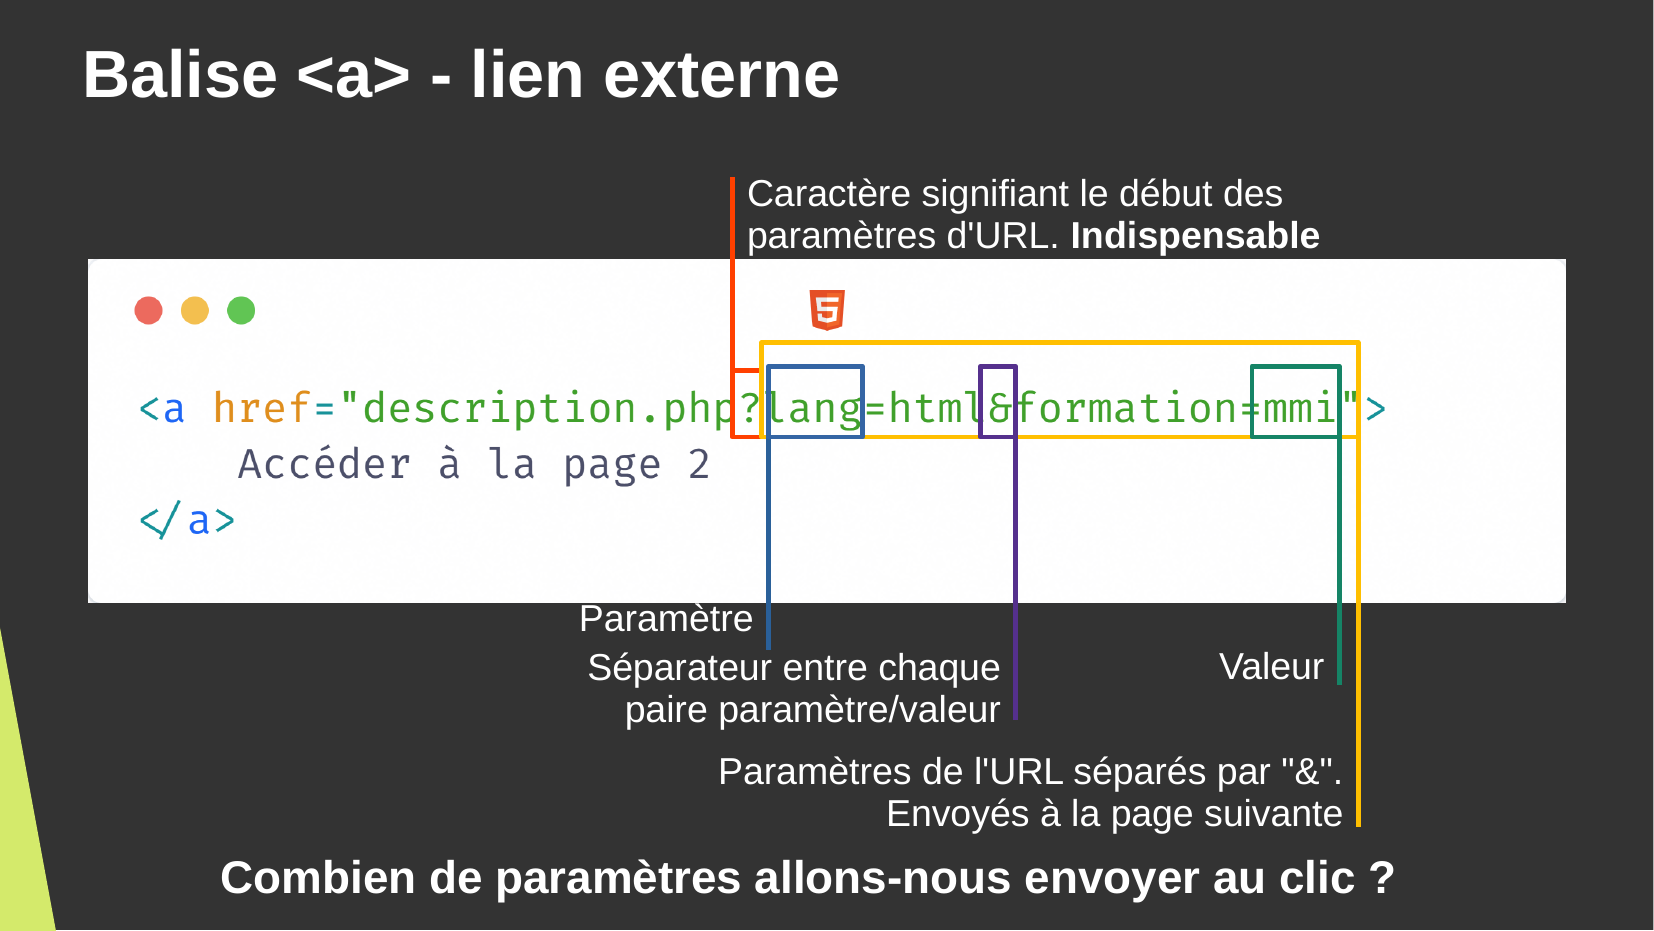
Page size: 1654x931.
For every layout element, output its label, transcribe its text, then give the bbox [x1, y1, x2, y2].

text_box Caractère signifiant le début des paramètres d'URL. Indispensable [732, 165, 1347, 296]
text_box Paramètres de l'URL séparés par "&". Envoyés à la page suivante [318, 743, 1359, 844]
picture [88, 259, 766, 603]
picture [771, 369, 860, 435]
picture [983, 369, 1013, 435]
picture [1342, 439, 1356, 603]
picture [735, 259, 1566, 603]
text_box Combien de paramètres allons-nous envoyer au clic ? [41, 844, 1595, 911]
text_box Paramètre [525, 590, 769, 639]
picture [735, 373, 759, 435]
picture [1018, 439, 1337, 603]
title Balise <a> - lien externe [82, 37, 1571, 114]
text_box [0, 627, 56, 931]
picture [771, 439, 1013, 603]
picture [764, 345, 1356, 435]
text_box Valeur [1192, 637, 1340, 697]
picture [1254, 369, 1337, 435]
text_box Séparateur entre chaque paire paramètre/valeur [507, 639, 1016, 739]
